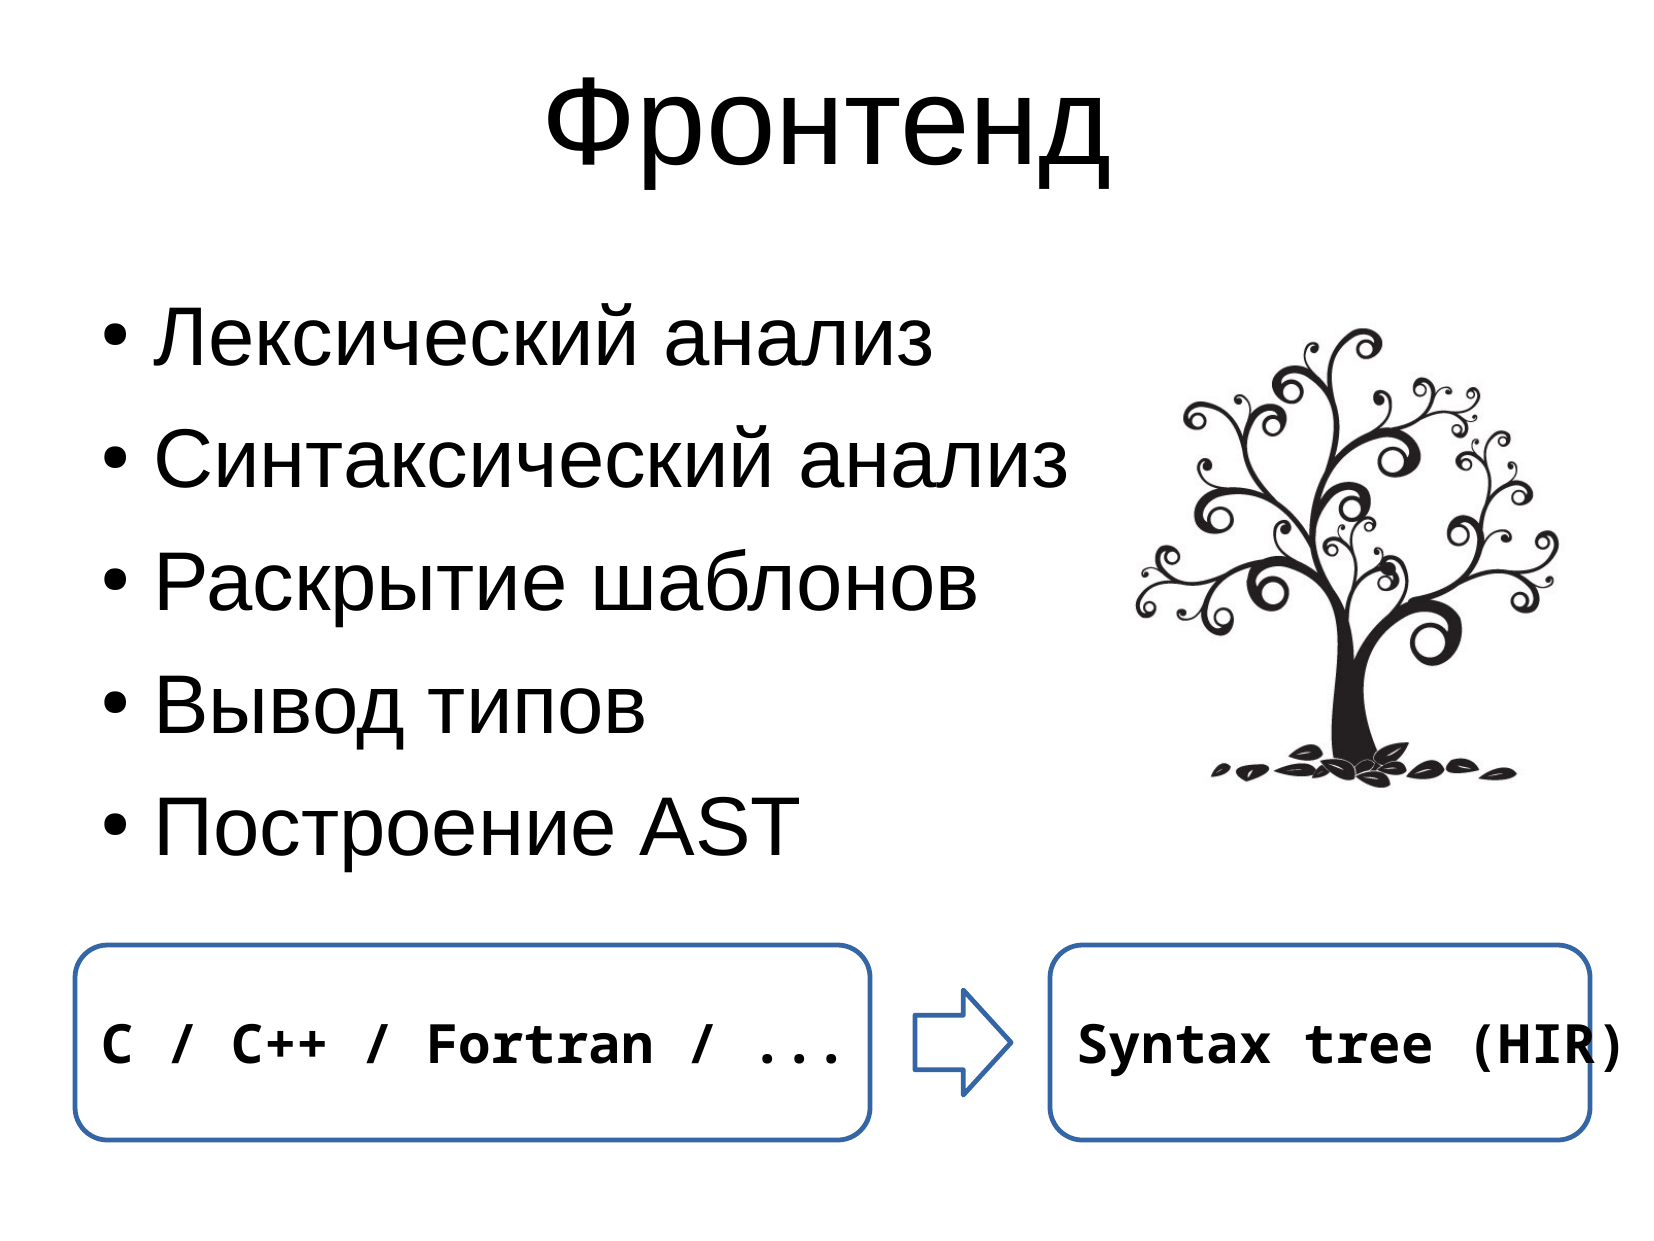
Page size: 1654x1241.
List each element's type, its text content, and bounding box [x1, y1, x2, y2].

text_box [915, 990, 1012, 1096]
list Лексический анализ Синтаксический анализ Раскрытие шаблонов Вывод типов Построение AST [82, 290, 1636, 1171]
text_box Syntax tree (HIR) [1050, 945, 1591, 1141]
picture [1095, 315, 1591, 800]
title Фронтенд [82, 17, 1571, 226]
text_box C / C++ / Fortran / ... [75, 945, 871, 1141]
